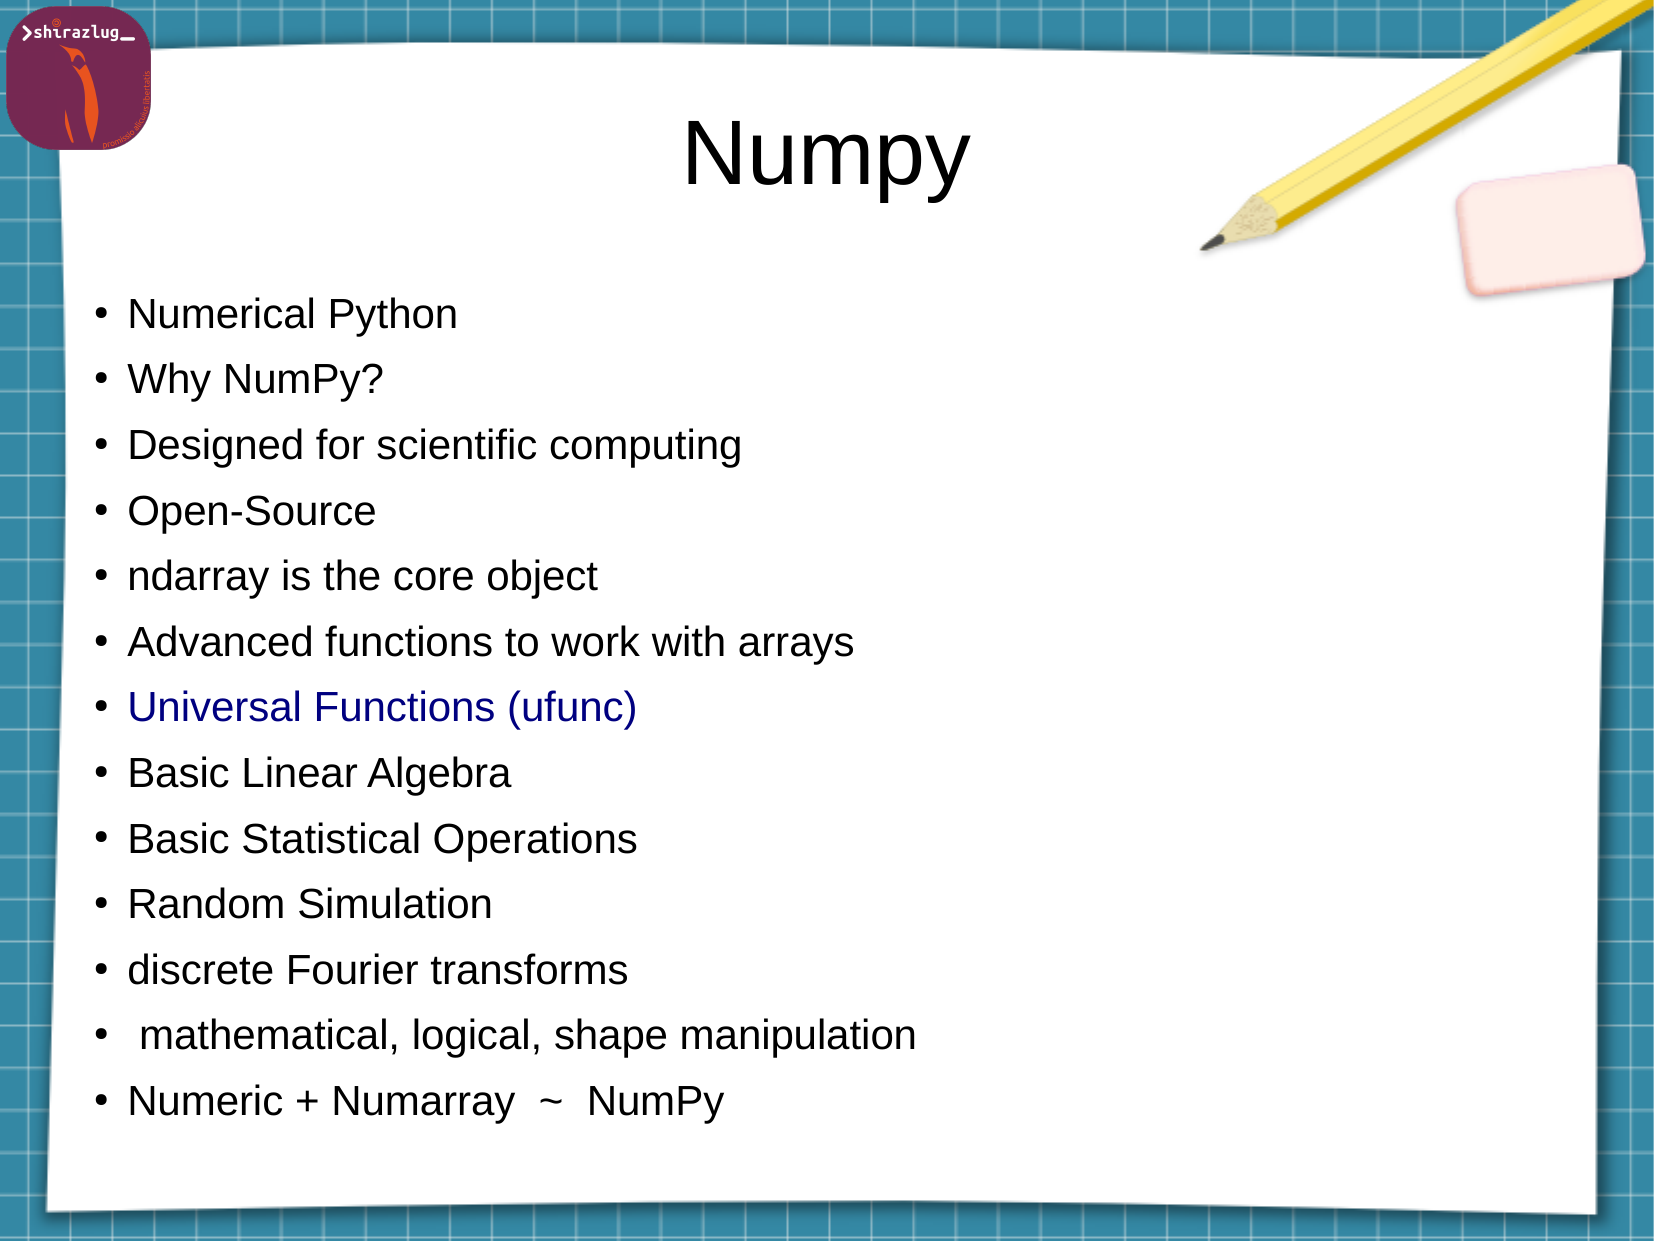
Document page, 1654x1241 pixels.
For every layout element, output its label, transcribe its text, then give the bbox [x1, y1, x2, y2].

title Numpy [82, 49, 1571, 257]
list Numerical Python Why NumPy? Designed for scientific computing Open-Source ndarray is the core object Advanced functions to work with arrays Universal Functions (ufunc) Basic Linear Algebra Basic Statistical Operations Random Simulation discrete Fourier transforms mathematical, logical, shape manipulation Numeric + Numarray ~ NumPy [82, 290, 1571, 1126]
picture [0, 0, 1654, 1241]
